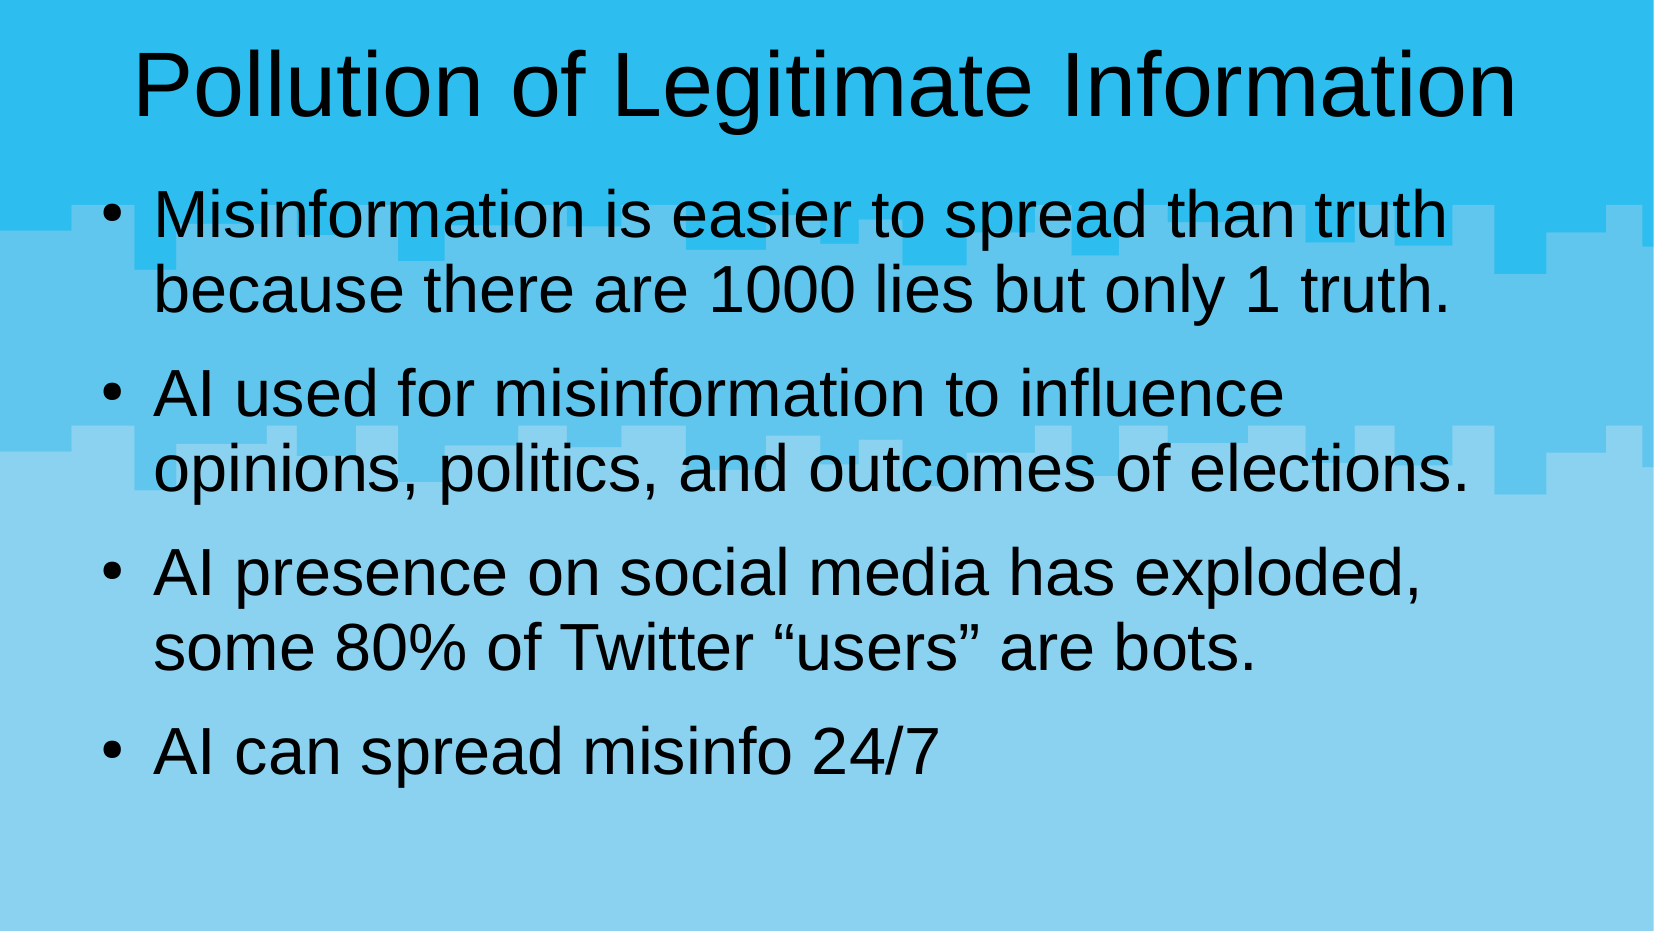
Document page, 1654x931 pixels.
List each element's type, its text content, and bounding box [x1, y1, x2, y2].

title Pollution of Legitimate Information [82, 7, 1571, 163]
list Misinformation is easier to spread than truth because there are 1000 lies but only 1 truth. AI used for misinformation to influence opinions, politics, and outcomes of elections. AI presence on social media has exploded, some 80% of Twitter “users” are bots. AI can spread misinfo 24/7 [82, 177, 1571, 931]
picture [0, 0, 1654, 931]
